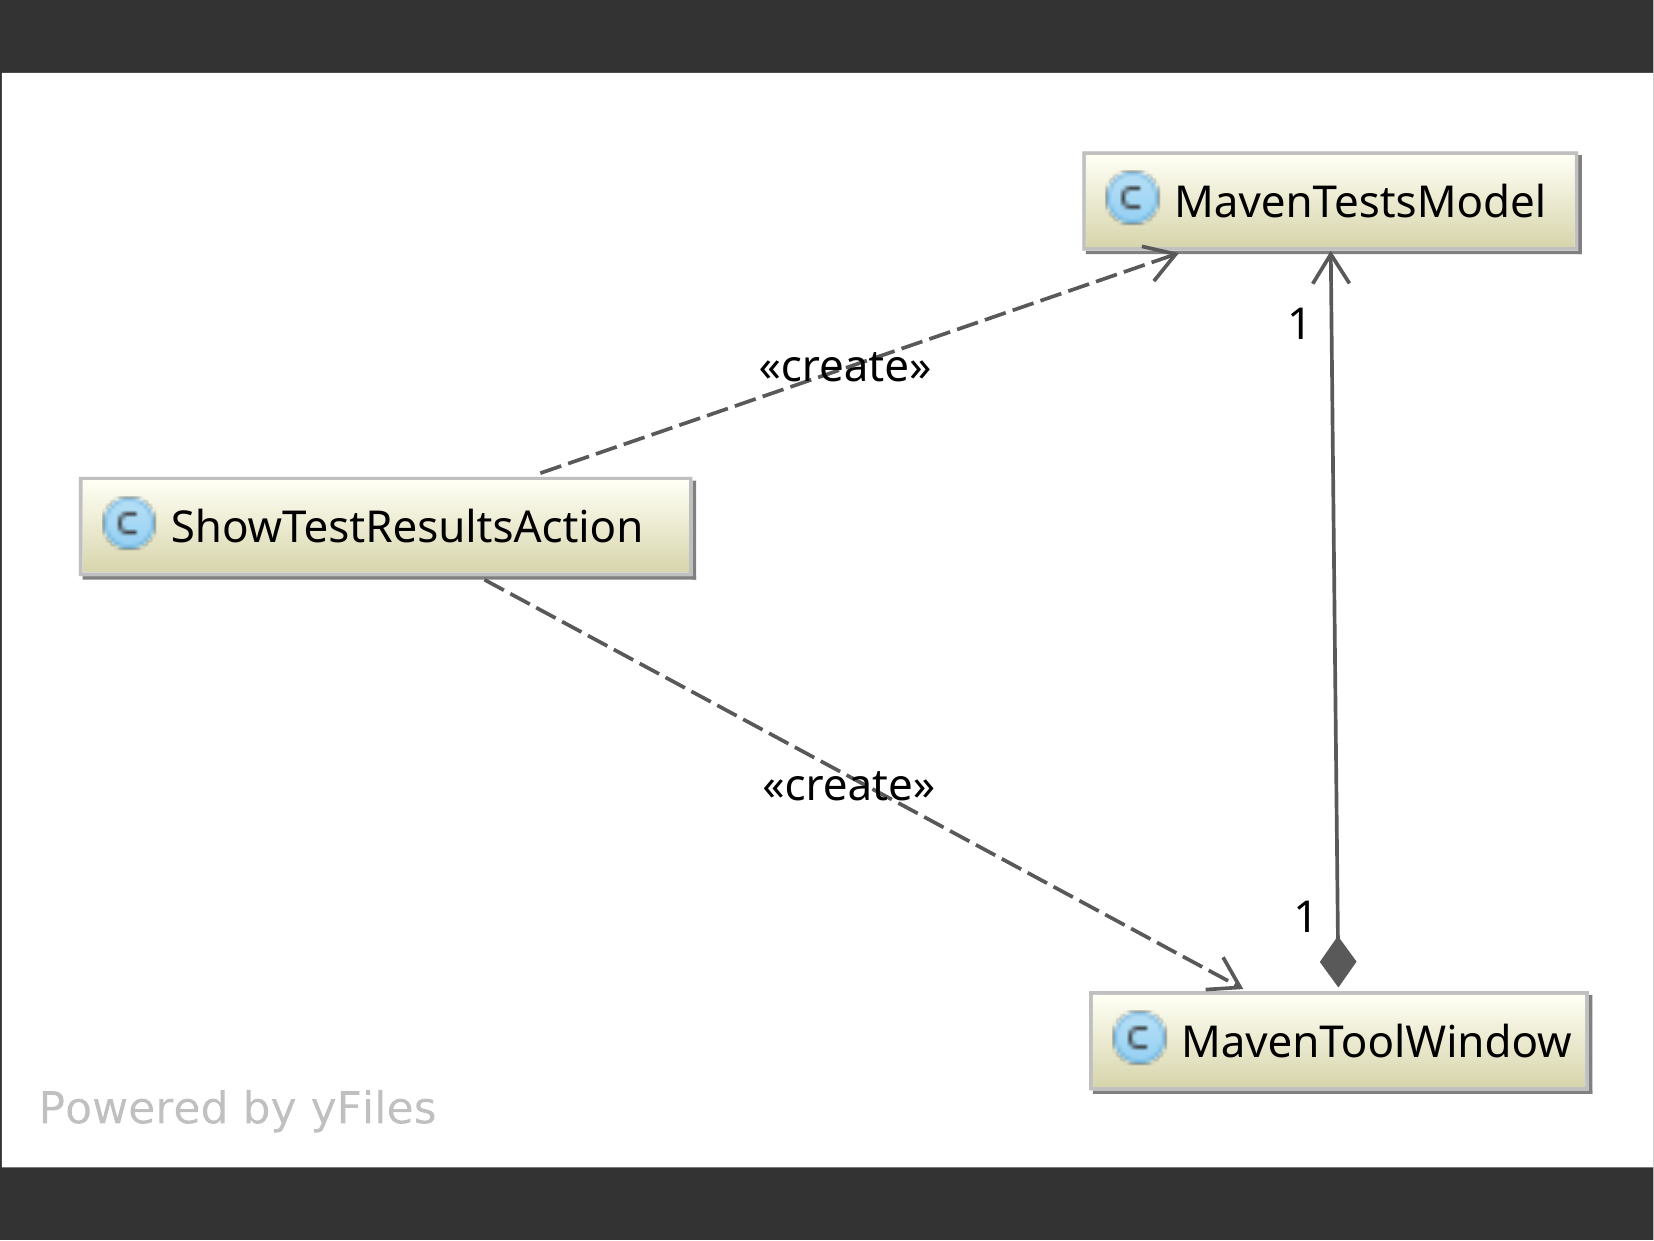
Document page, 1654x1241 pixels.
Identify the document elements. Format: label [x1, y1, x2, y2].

picture [0, 70, 1654, 1170]
